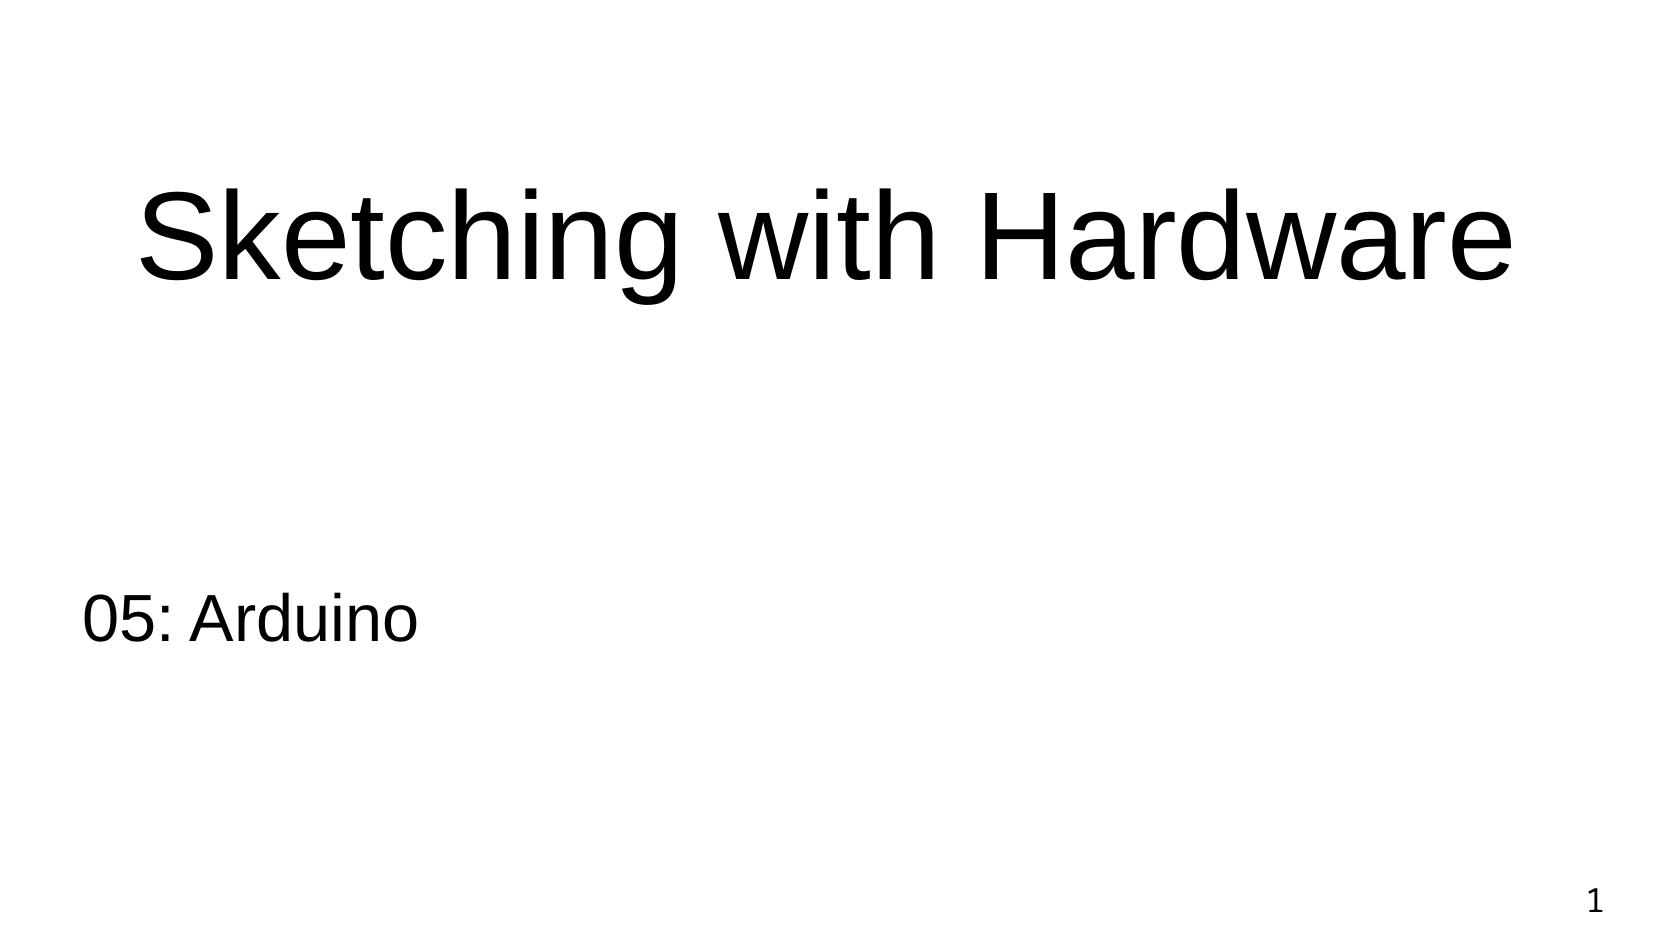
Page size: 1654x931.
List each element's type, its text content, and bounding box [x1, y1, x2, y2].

subtitle 05: Arduino [82, 480, 1571, 758]
title Sketching with Hardware [82, 37, 1571, 436]
